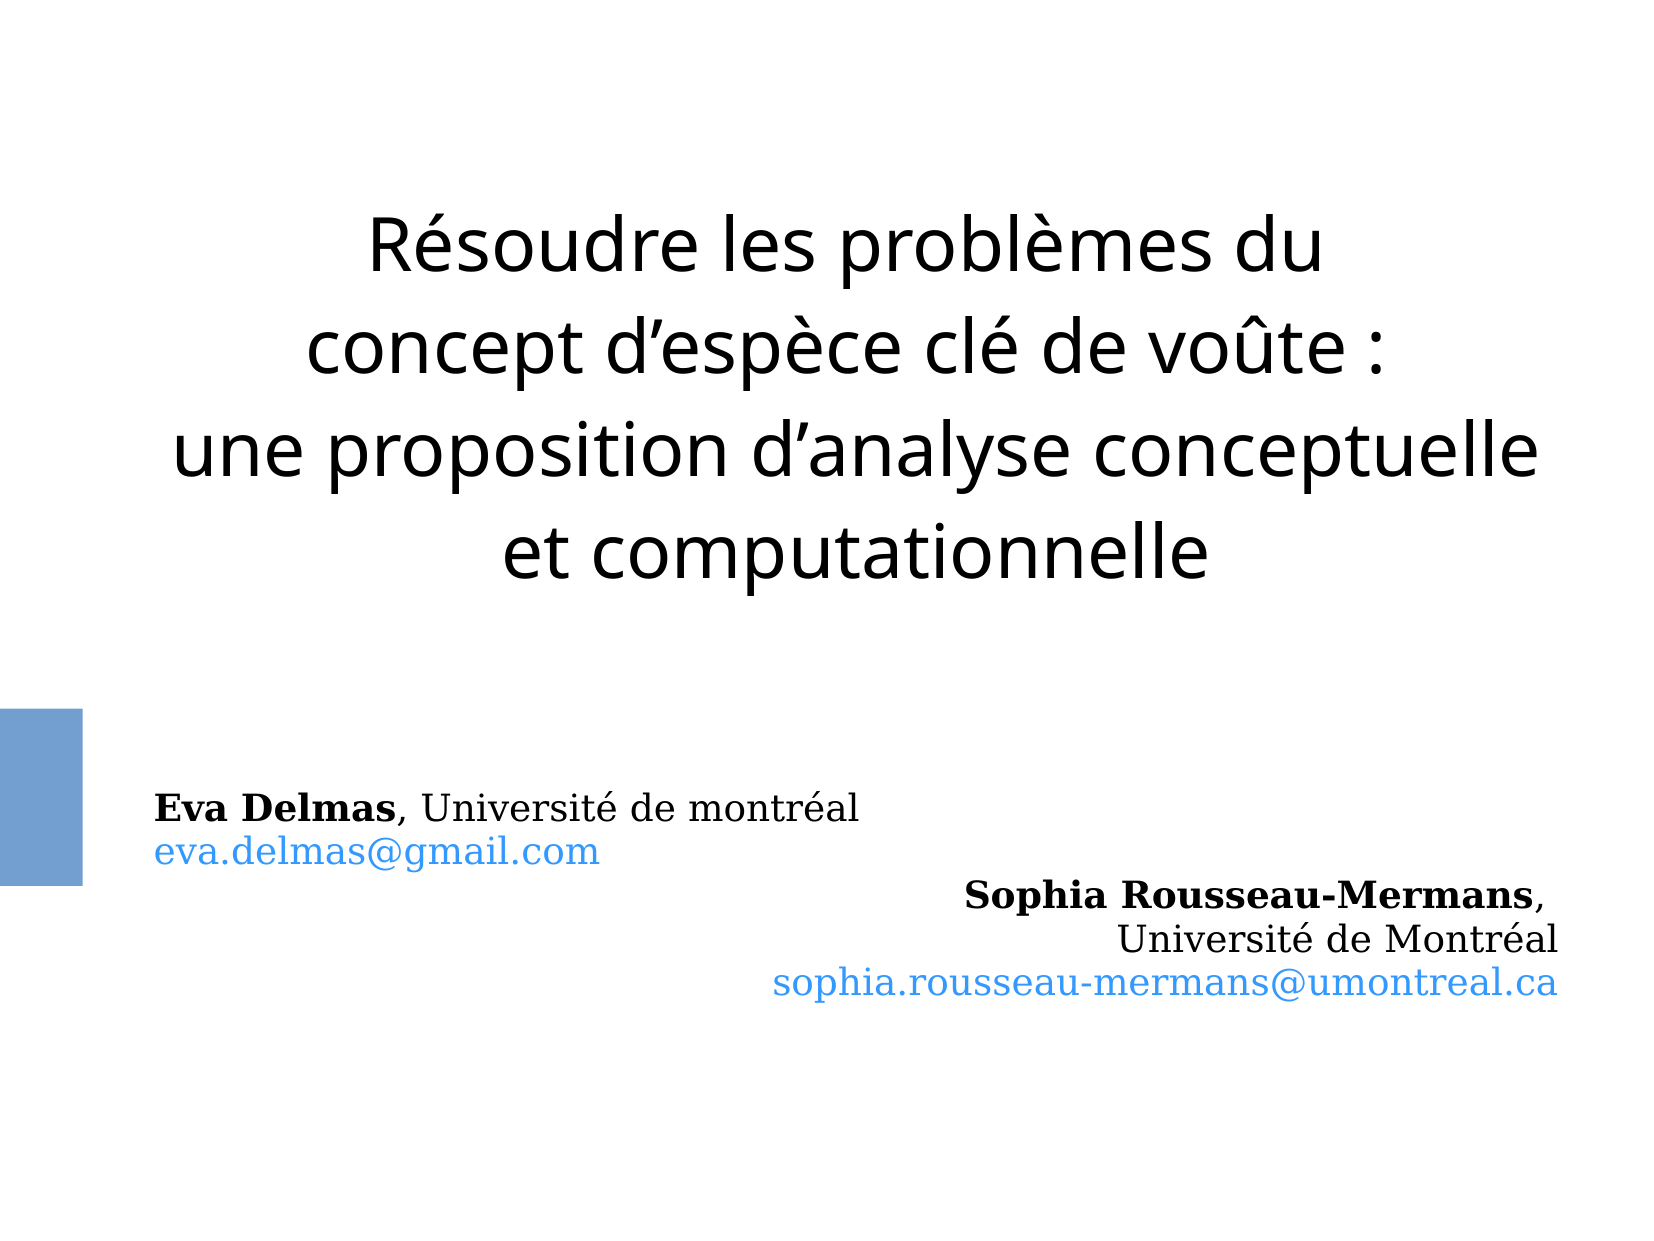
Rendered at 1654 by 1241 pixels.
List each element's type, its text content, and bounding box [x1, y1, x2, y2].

subtitle Résoudre les problèmes du concept d’espèce clé de voûte : une proposition d’analyse conceptuelle et computationnelle Eva Delmas, Université de montréal eva.delmas@gmail.com Sophia Rousseau-Mermans, Université de Montréal sophia.rousseau-mermans@umontreal.ca [153, 113, 1560, 1209]
